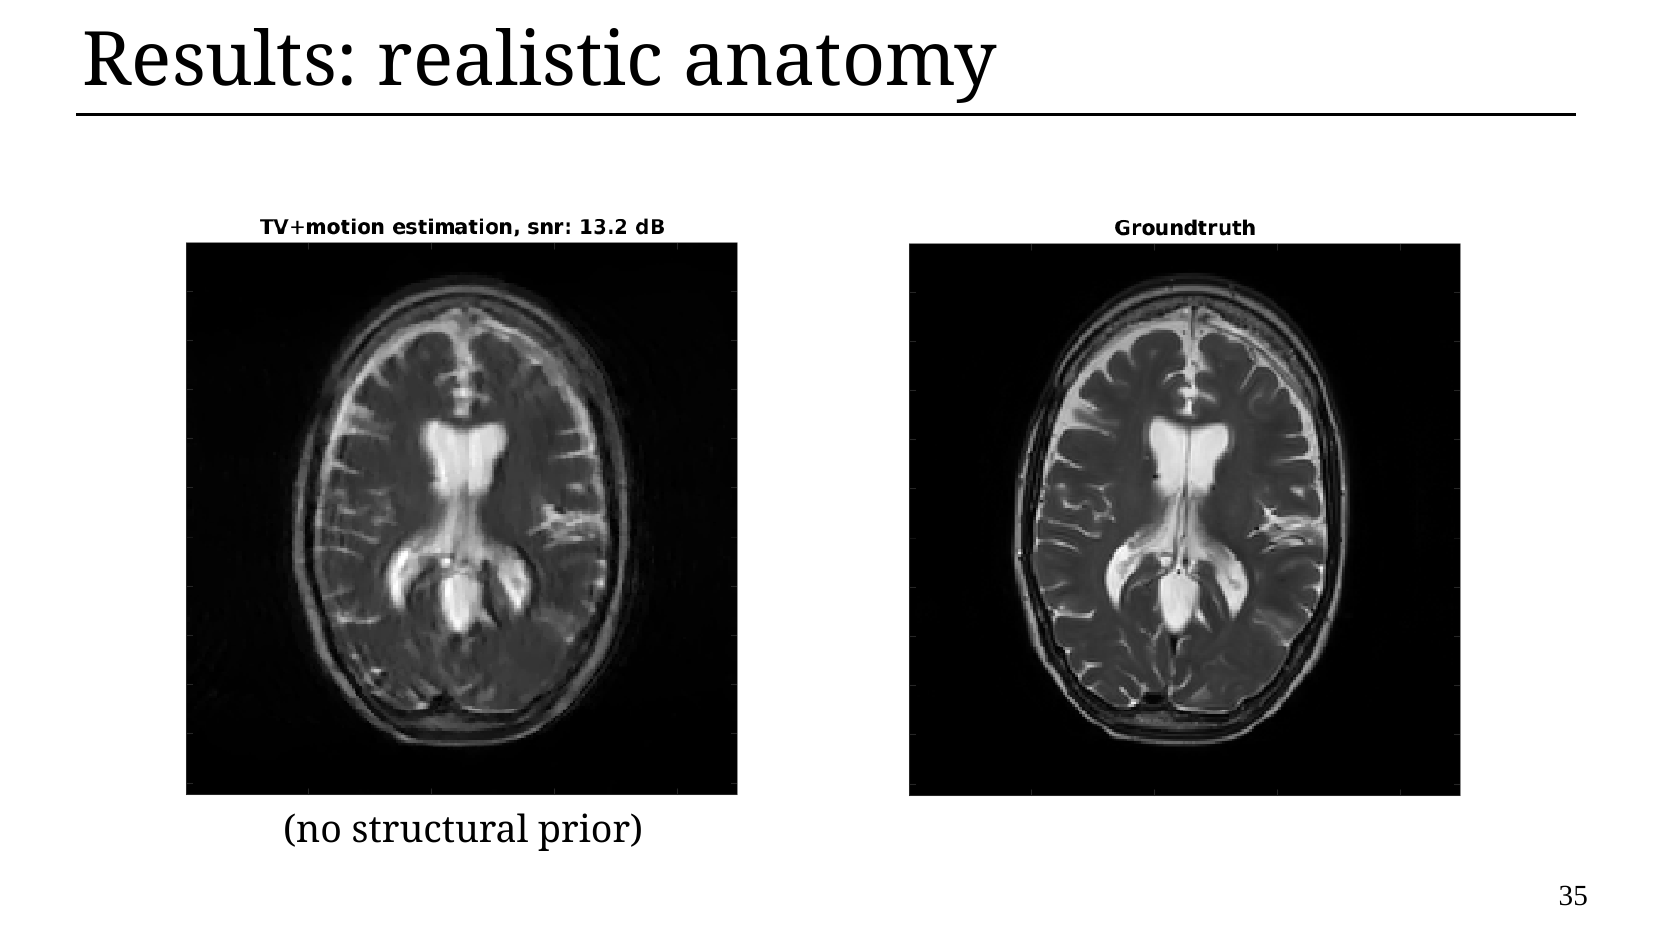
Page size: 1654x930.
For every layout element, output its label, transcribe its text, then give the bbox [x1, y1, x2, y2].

picture [30, 192, 1588, 870]
text_box (no structural prior) [191, 795, 736, 854]
title Results: realistic anatomy [82, 7, 1571, 106]
